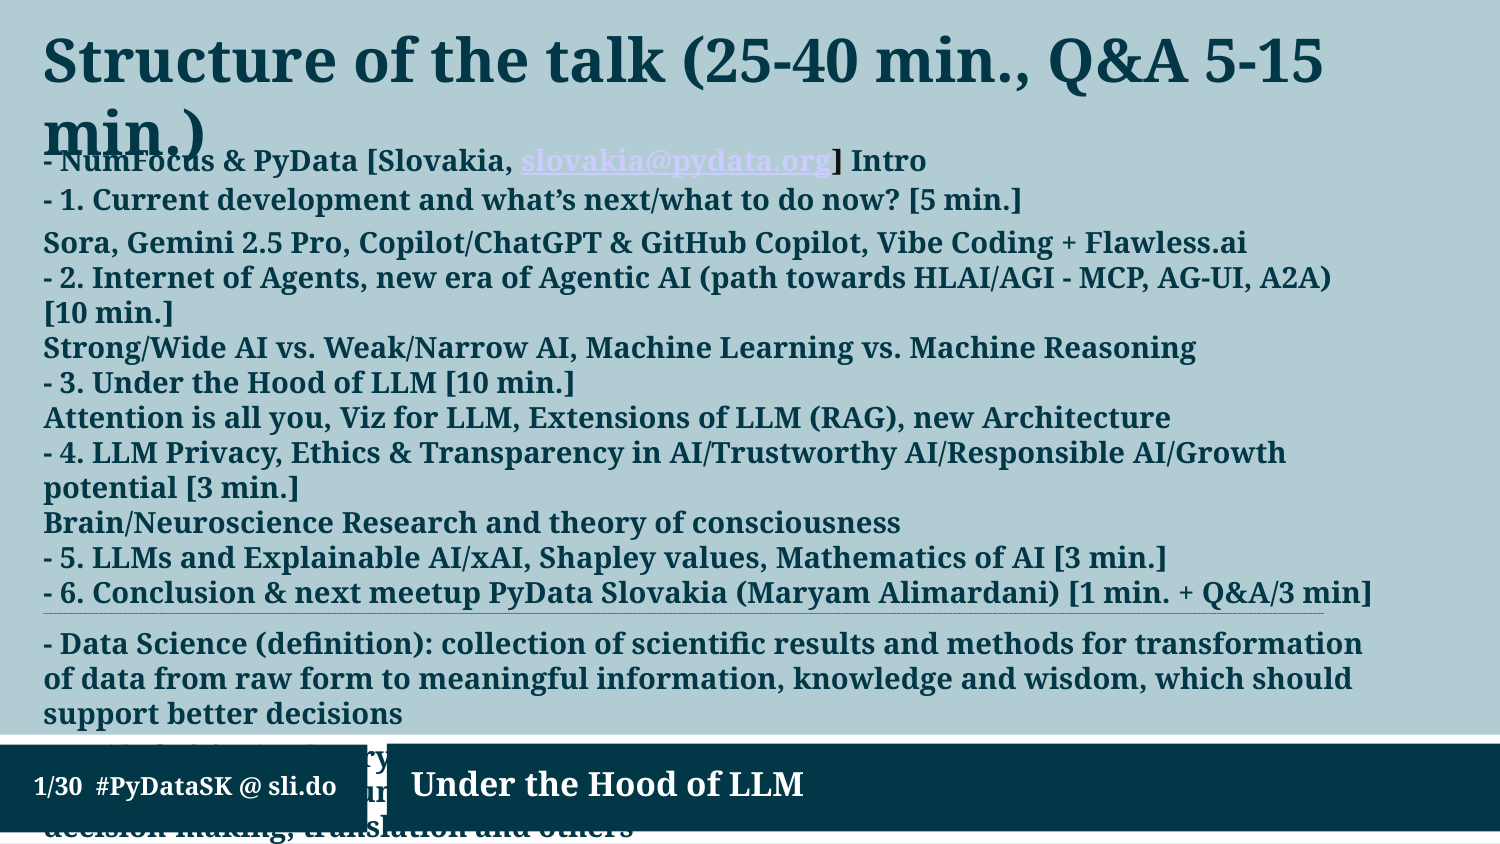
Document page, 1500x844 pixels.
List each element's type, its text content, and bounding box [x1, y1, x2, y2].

text_box Under the Hood of LLM [400, 740, 1500, 826]
text_box 1/30 #PyDataSK @ sli.do [22, 764, 362, 808]
text_box - NumFocus & PyData [Slovakia, slovakia@pydata.org] Intro - 1. Current development and what’s next/what to do now? [5 min.] Sora, Gemini 2.5 Pro, Copilot/ChatGPT & GitHub Copilot, Vibe Coding + Flawless.ai - 2. Internet of Agents, new era of Agentic AI (path towards HLAI/AGI - MCP, AG-UI, A2A) [10 min.] Strong/Wide AI vs. Weak/Narrow AI, Machine Learning vs. Machine Reasoning - 3. Under the Hood of LLM [10 min.] Attention is all you, Viz for LLM, Extensions of LLM (RAG), new Architecture - 4. LLM Privacy, Ethics & Transparency in AI/Trustworthy AI/Responsible AI/Growth potential [3 min.] Brain/Neuroscience Research and theory of consciousness - 5. LLMs and Explainable AI/xAI, Shapley values, Mathematics of AI [3 min.] - 6. Conclusion & next meetup PyData Slovakia (Maryam Alimardani) [1 min. + Q&A/3 min] —-------------------------------------------------------------------------------------------------------------------------------------------------------------------------------------------------------------------------------------------------------------------------------------------------------------------------------------------------------------------------------------------------------------------------------------------------------------------------------------------------------------------------------------------------------------------------------------------------------------------------------------------------------------- - Data Science (definition): collection of scientific results and methods for transformation of data from raw form to meaningful information, knowledge and wisdom, which should support better decisions - AI (definition) - theory and development of computer systems able to perform tasks normally requiring human intelligence, such as visual perception, speech recognition, decision-making, translation and others [32, 136, 1392, 688]
text_box Structure of the talk (25-40 min., Q&A 5-15 min.) [32, 33, 1475, 156]
